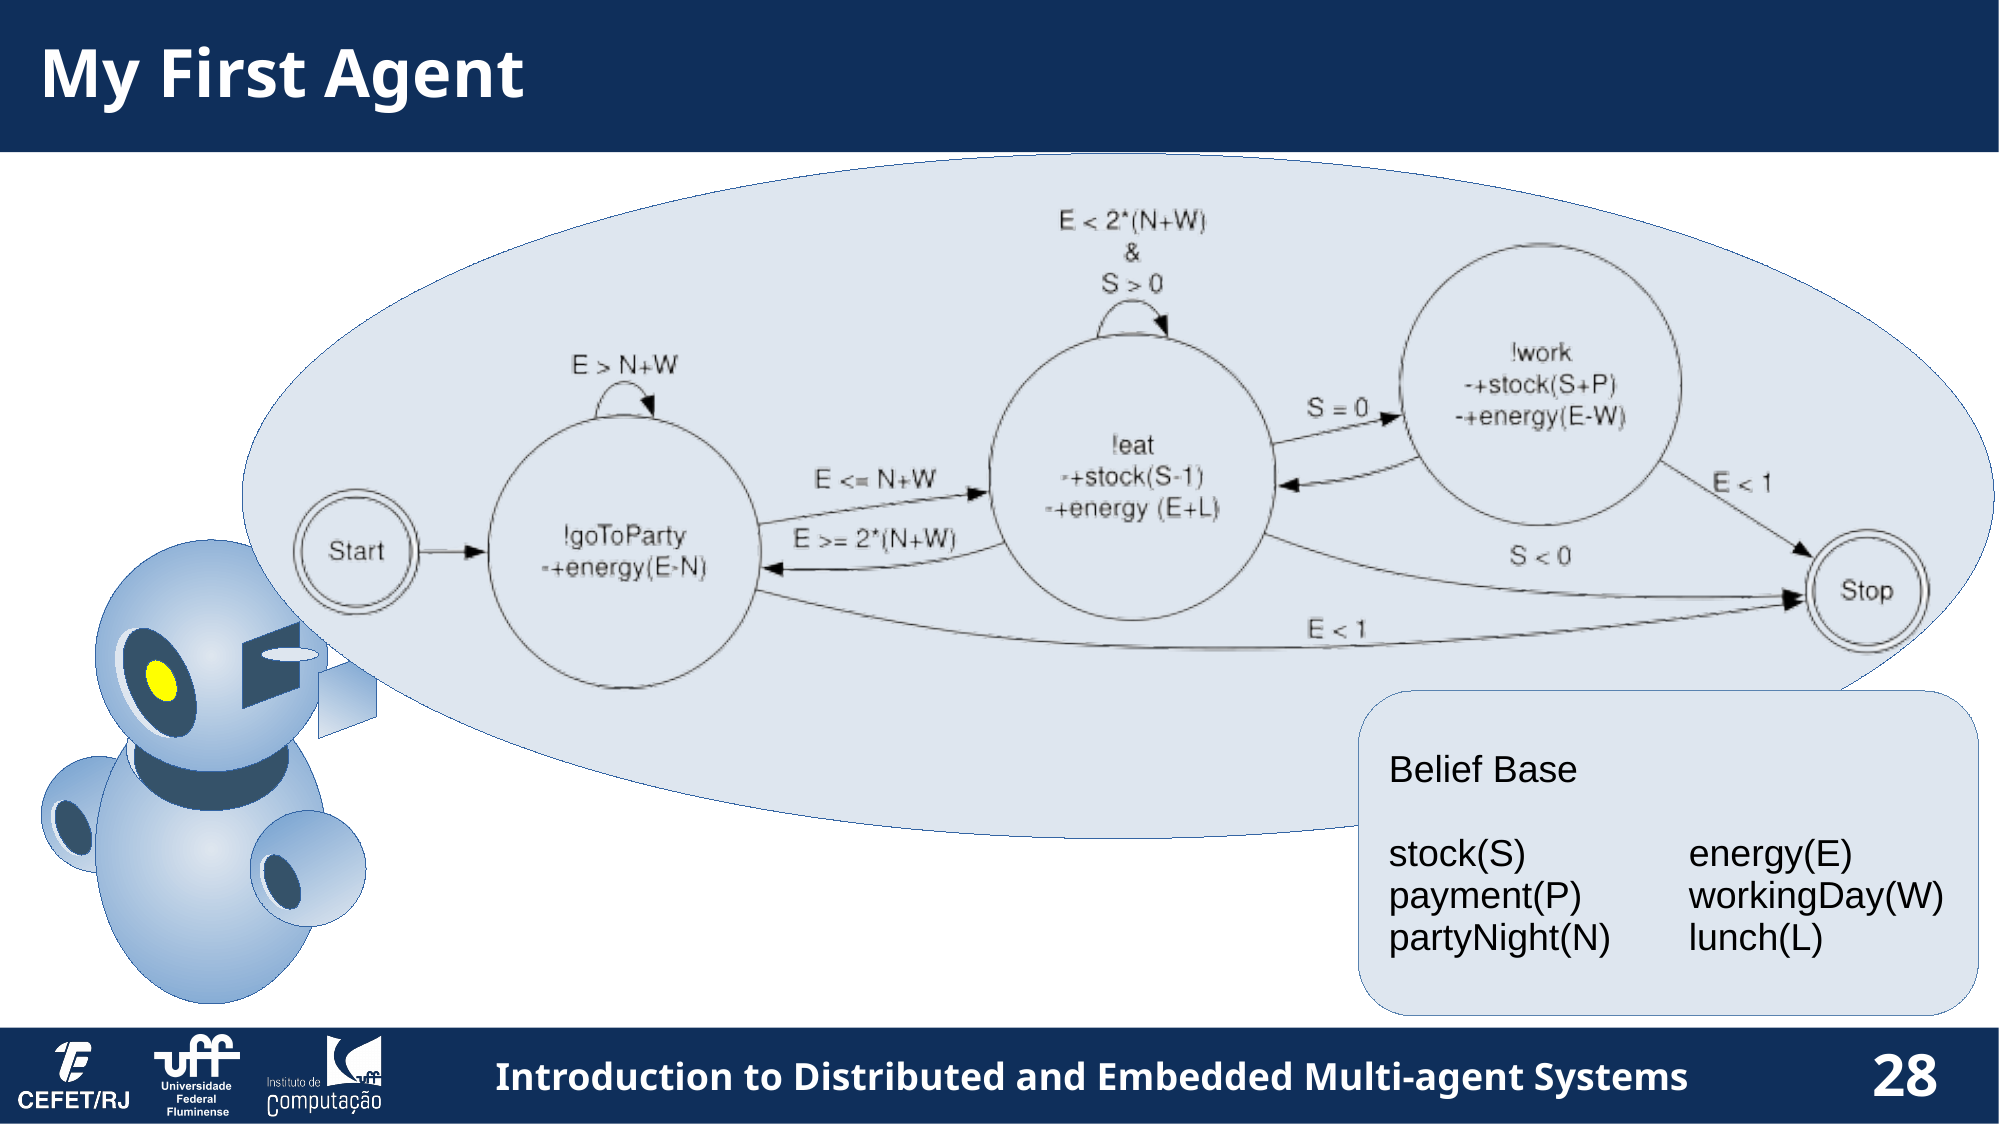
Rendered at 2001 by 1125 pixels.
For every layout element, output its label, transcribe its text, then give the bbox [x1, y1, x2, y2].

text_box [691, 153, 1546, 197]
text_box My First Agent [25, 23, 1999, 119]
text_box Belief Base stock(S) energy(E) payment(P) workingDay(W) partyNight(N) lunch(L) [1358, 693, 1979, 1016]
text_box [1941, 378, 1995, 614]
picture [287, 197, 1941, 698]
picture [18, 1021, 129, 1125]
text_box [410, 698, 1384, 839]
picture [153, 1033, 241, 1121]
picture [265, 1033, 383, 1117]
text_box [41, 387, 377, 1004]
